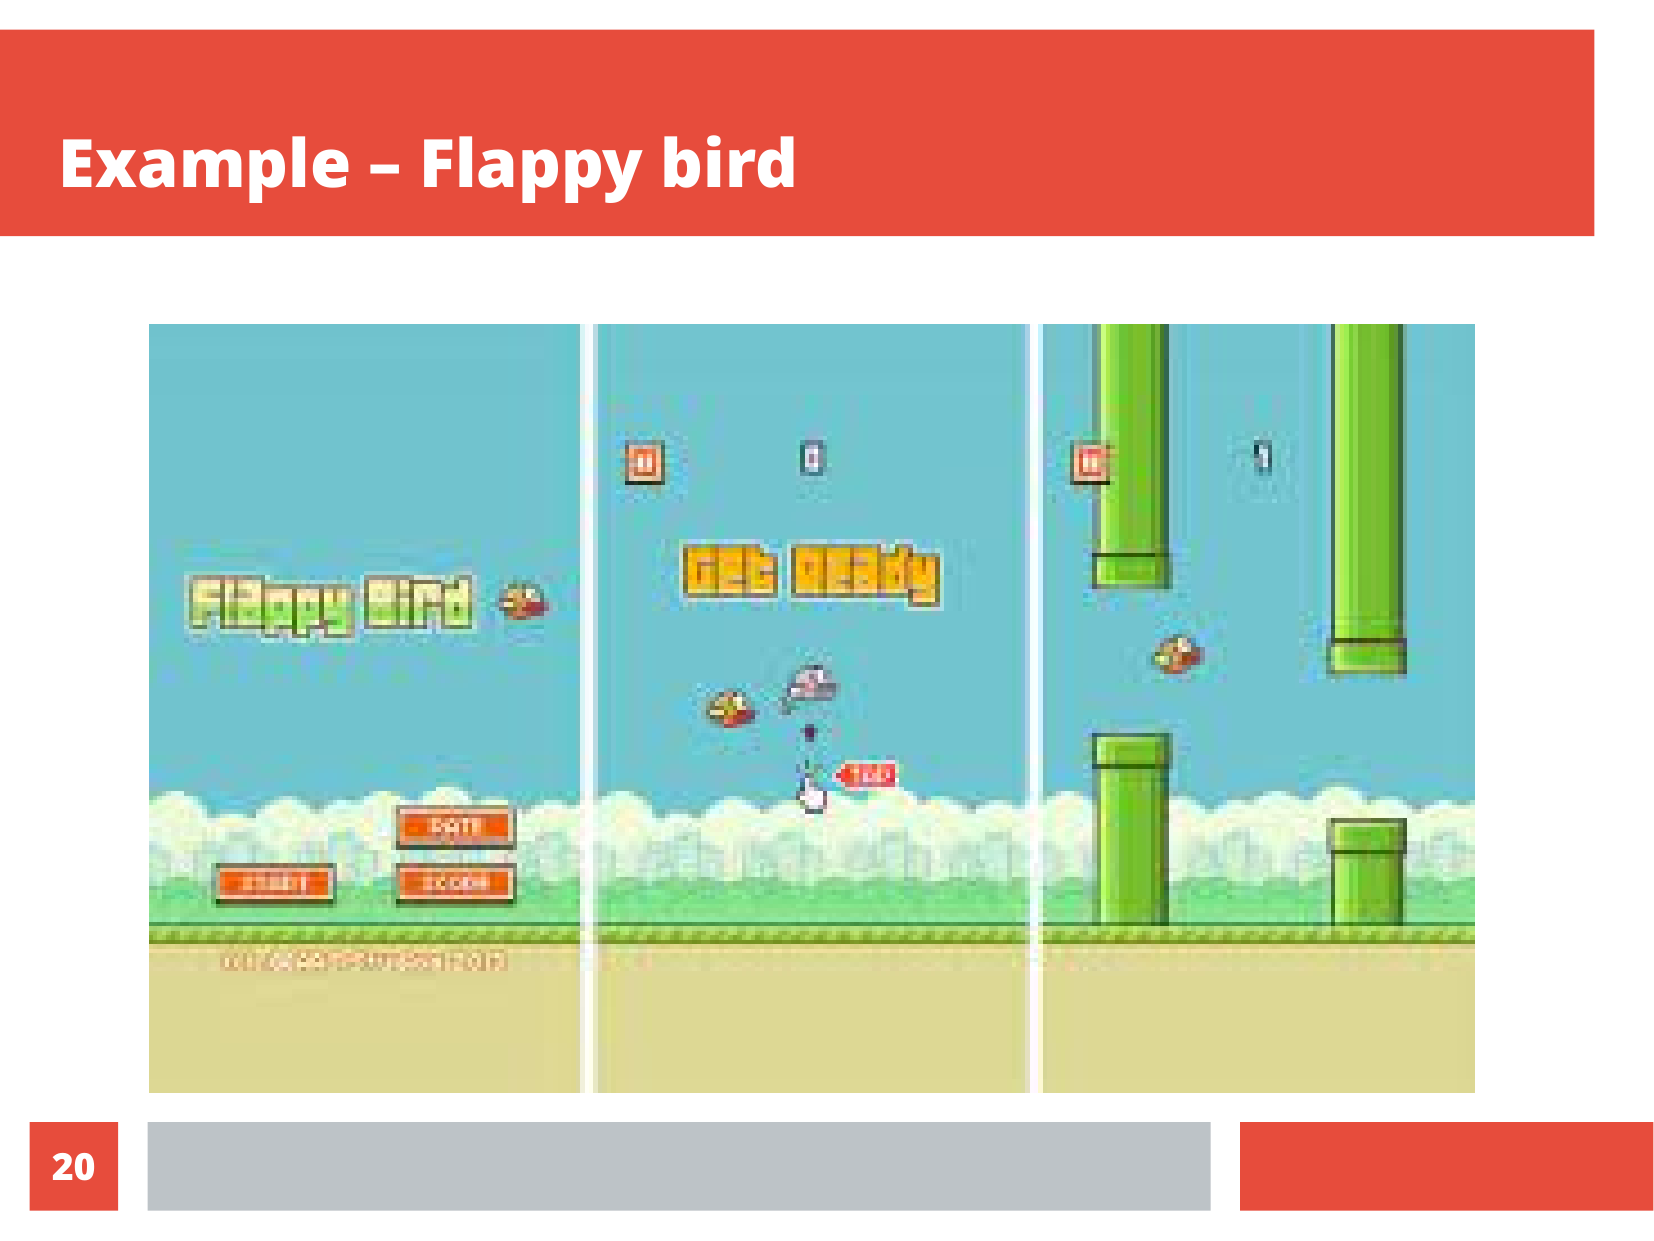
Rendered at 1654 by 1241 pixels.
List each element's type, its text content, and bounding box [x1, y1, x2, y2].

picture [149, 324, 1475, 1093]
title Example – Flappy bird [59, 59, 1595, 207]
